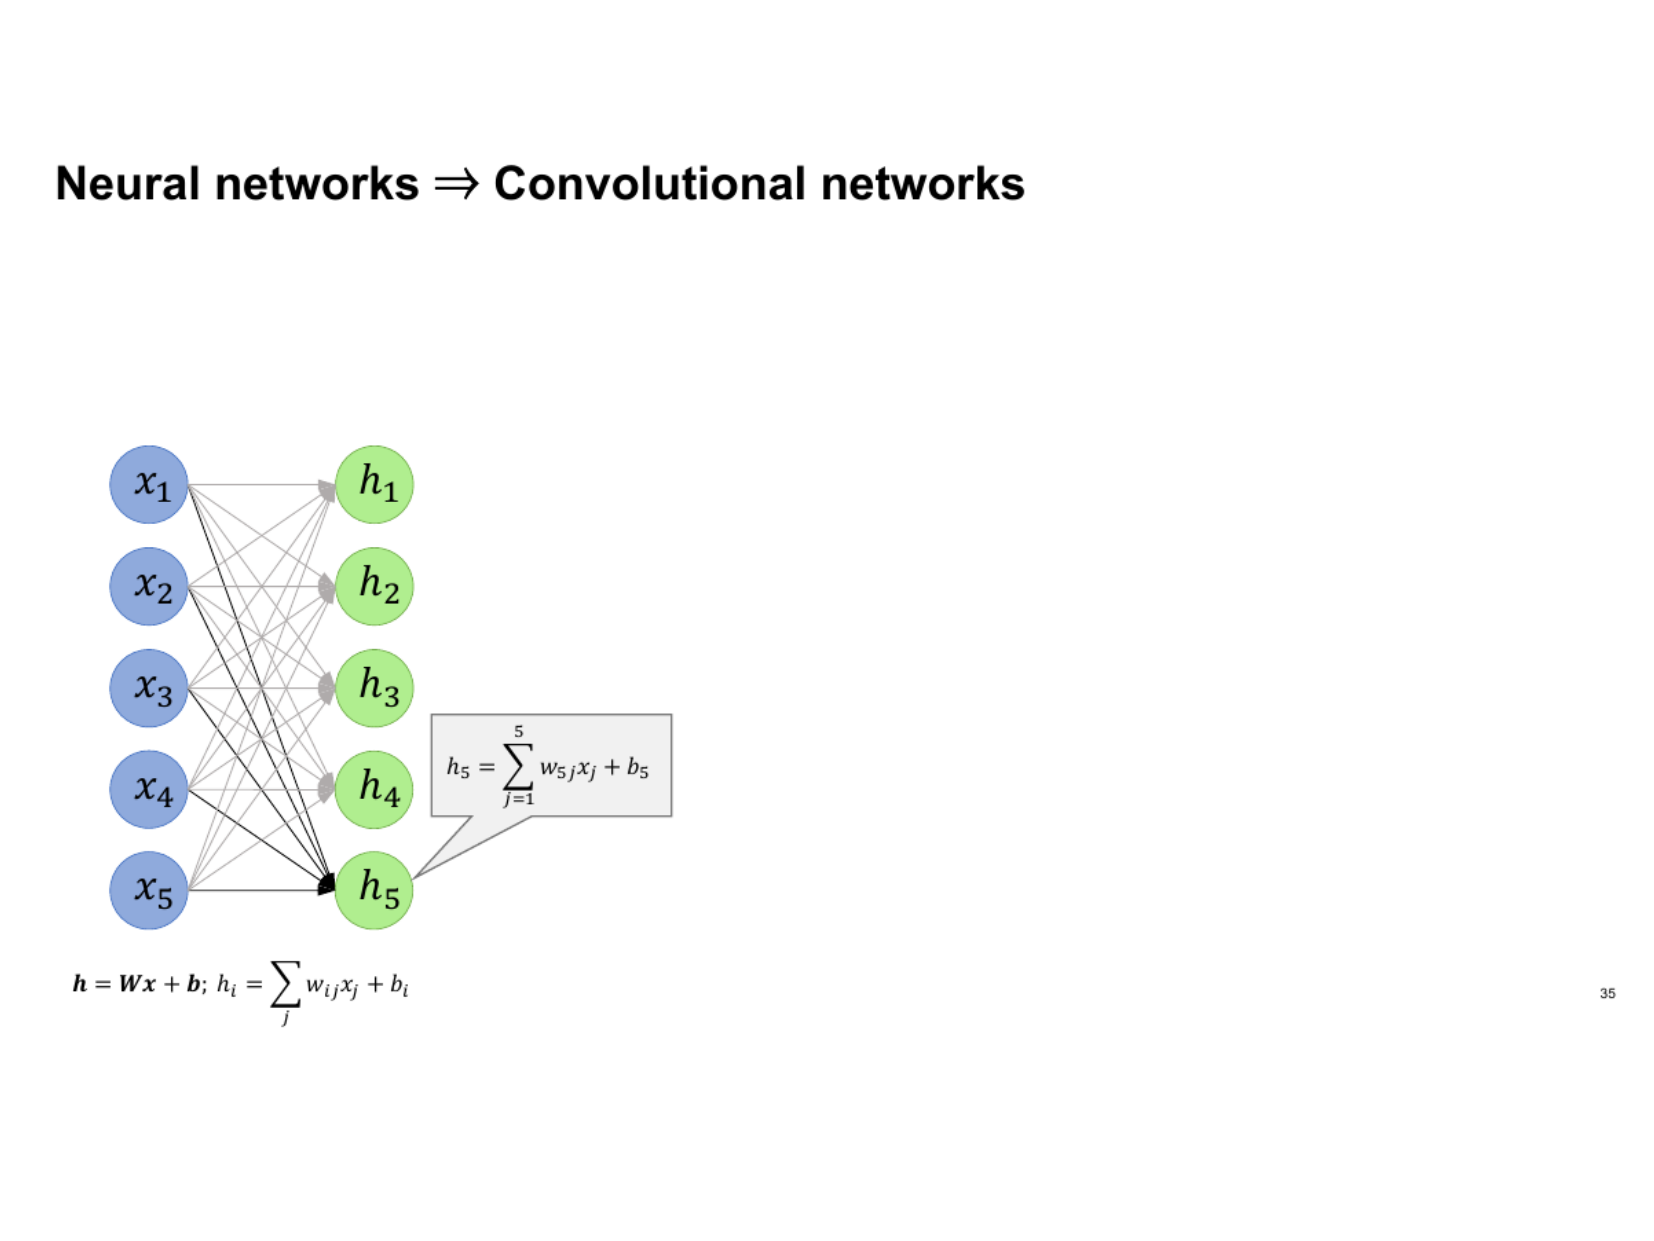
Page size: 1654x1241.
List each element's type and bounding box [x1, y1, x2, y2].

picture [2, 117, 1654, 1041]
